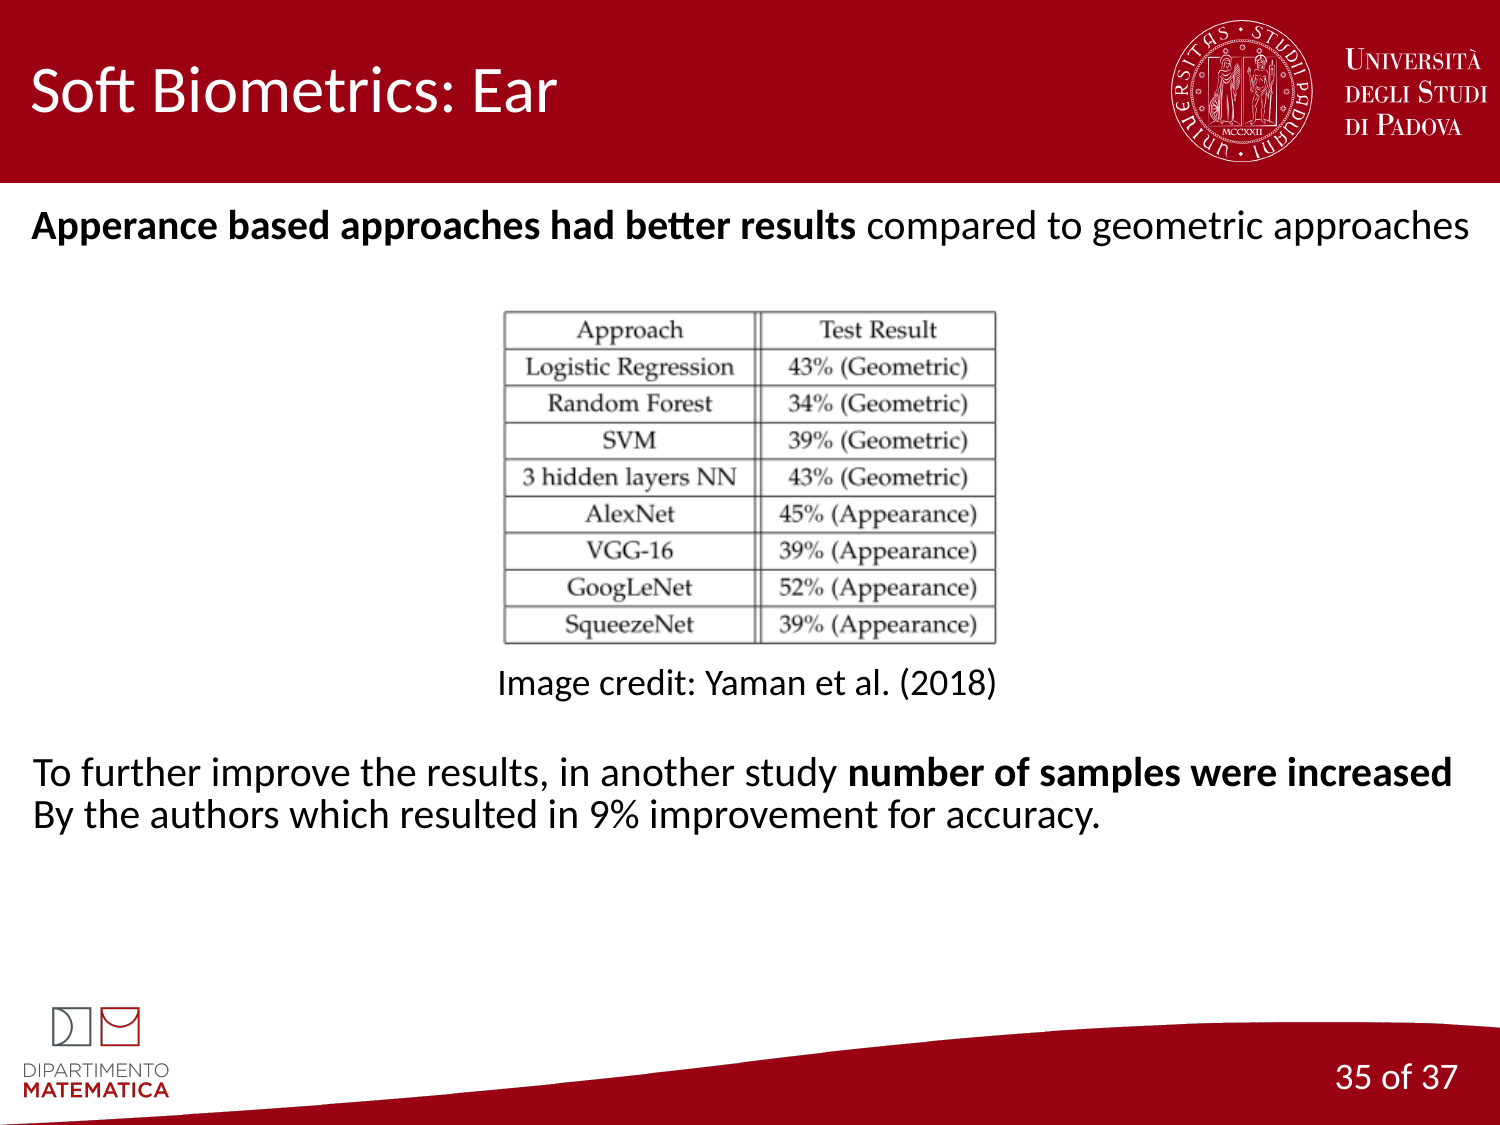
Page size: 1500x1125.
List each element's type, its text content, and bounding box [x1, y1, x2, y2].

picture [480, 294, 1009, 657]
picture [1171, 20, 1487, 162]
text_box Image credit: Yaman et al. (2018) [482, 660, 1020, 721]
text_box To further improve the results, in another study number of samples were increased By the authors which resulted in 9% improvement for accuracy. [18, 748, 1478, 931]
title Soft Biometrics: Ear [0, 0, 1159, 183]
text_box Apperance based approaches had better results compared to geometric approaches [16, 201, 1485, 384]
picture [0, 1007, 1500, 1125]
slide_number 35 of 37 [1136, 1044, 1474, 1104]
